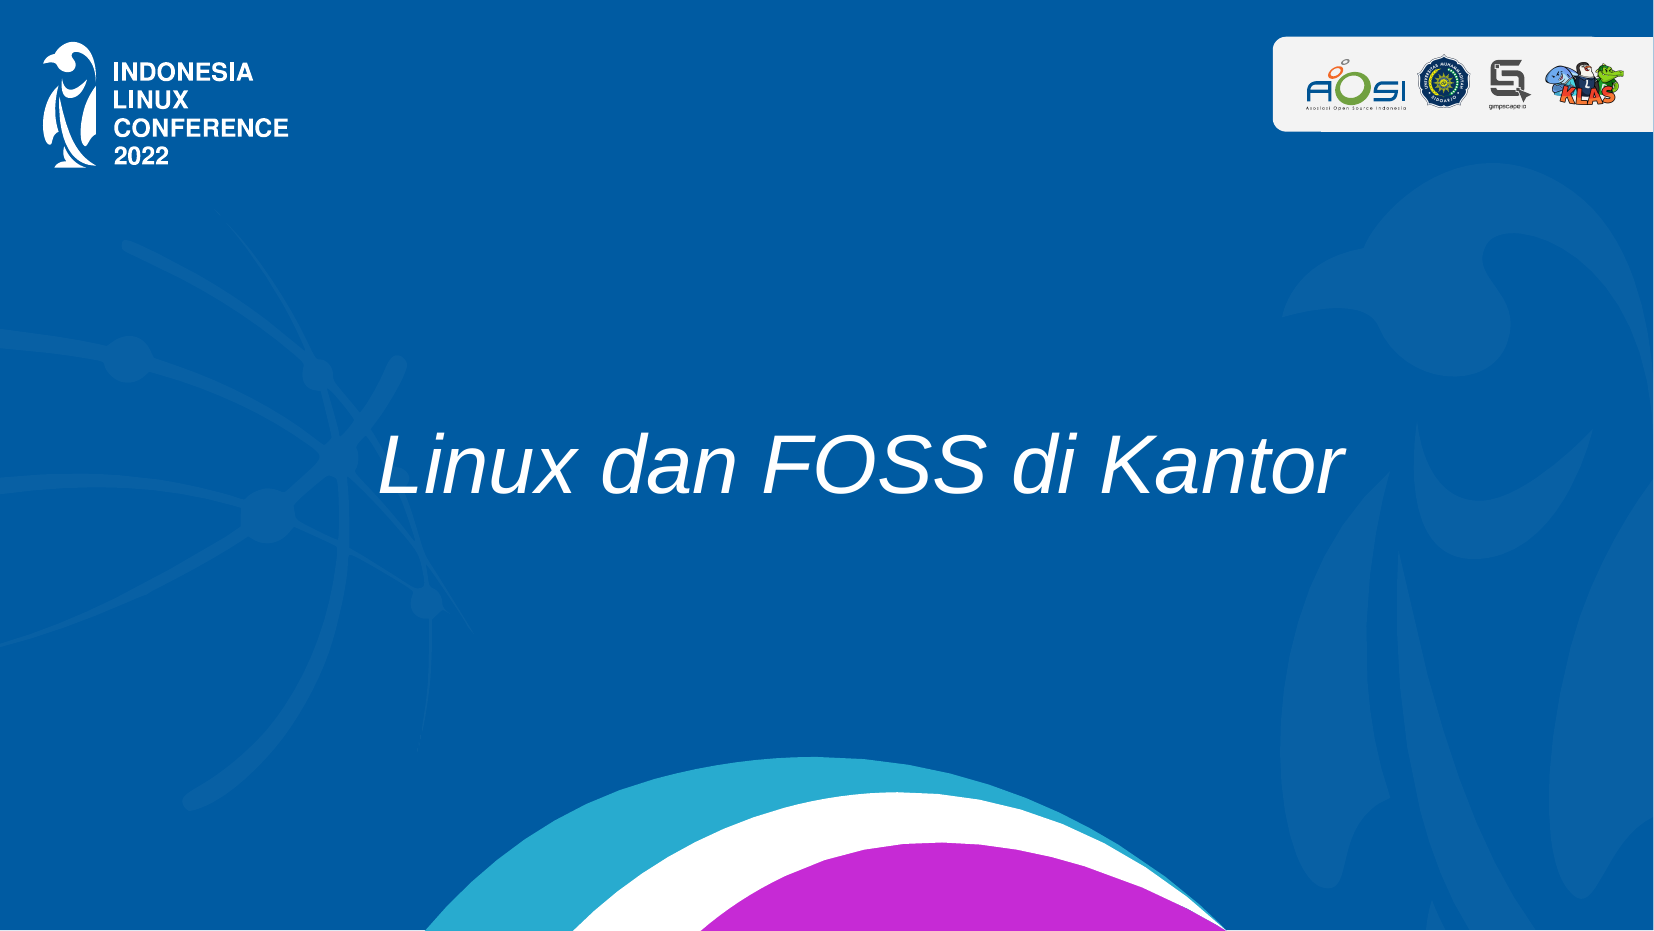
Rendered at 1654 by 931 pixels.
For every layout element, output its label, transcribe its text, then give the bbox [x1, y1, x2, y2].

picture [1417, 54, 1471, 108]
text_box Linux dan FOSS di Kantor [187, 255, 1501, 676]
text_box [424, 756, 1227, 931]
picture [1545, 62, 1624, 105]
